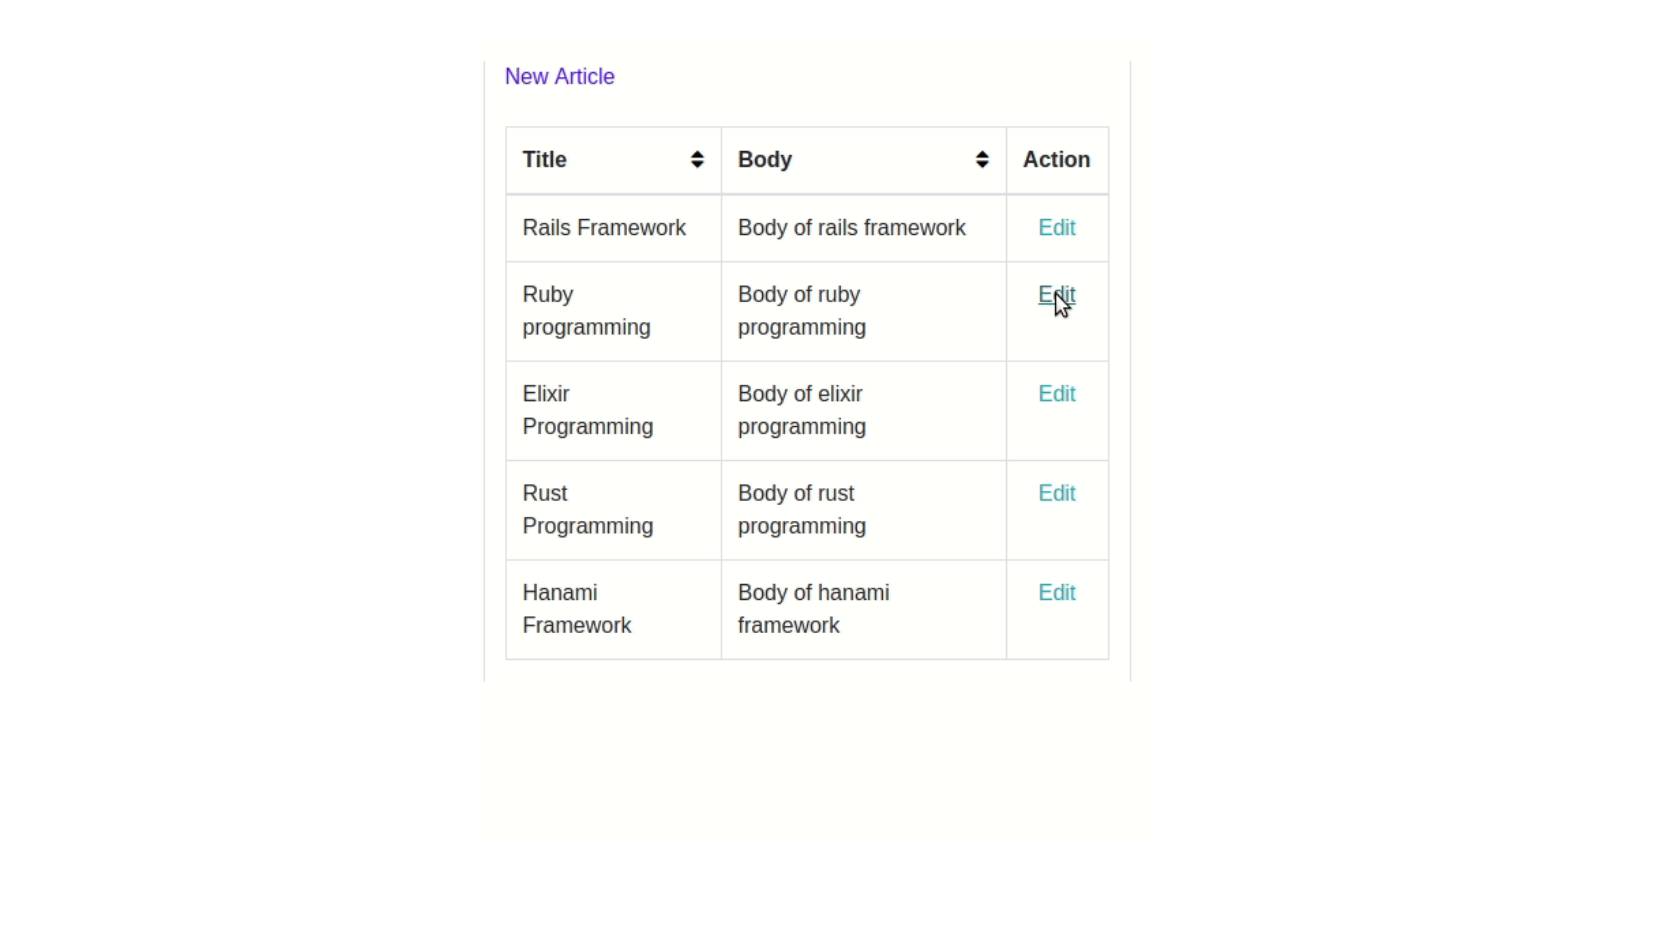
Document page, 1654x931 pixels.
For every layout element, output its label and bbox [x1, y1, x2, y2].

picture [477, 42, 1156, 841]
